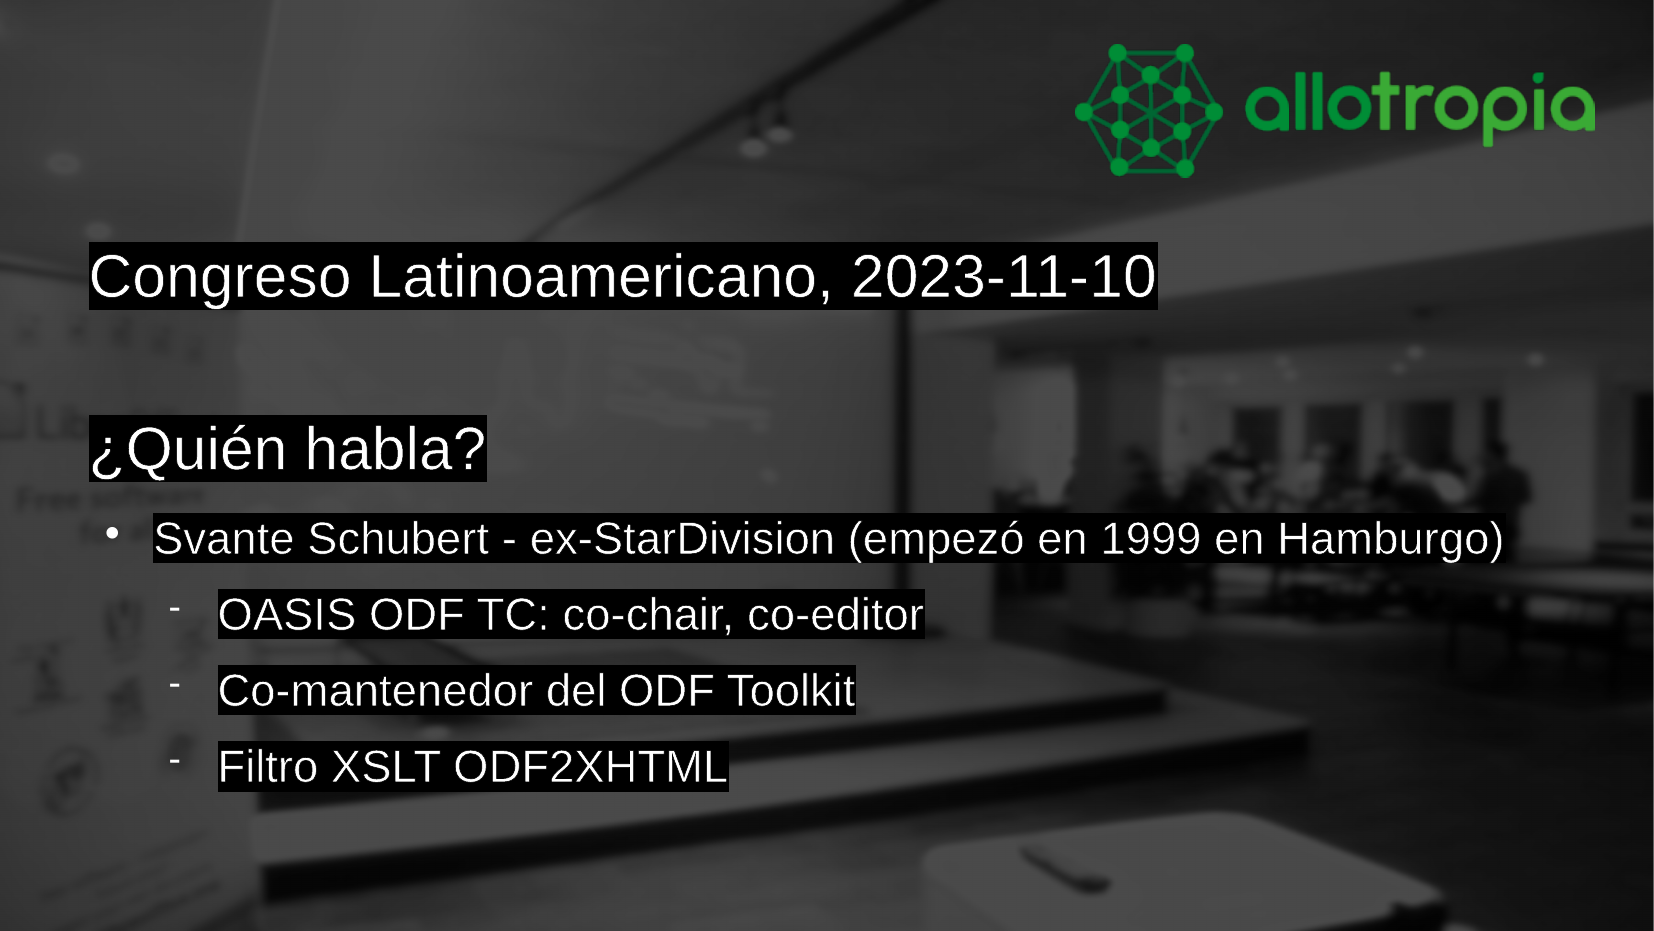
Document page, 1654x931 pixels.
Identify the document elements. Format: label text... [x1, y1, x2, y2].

list Congreso Latinoamericano, 2023-11-10 ¿Quién habla? Svante Schubert - ex-StarDivision (empezó en 1999 en Hamburgo) OASIS ODF TC: co-chair, co-editor Co-mantenedor del ODF Toolkit Filtro XSLT ODF2XHTML [88, 236, 1565, 798]
picture [0, 0, 1654, 931]
